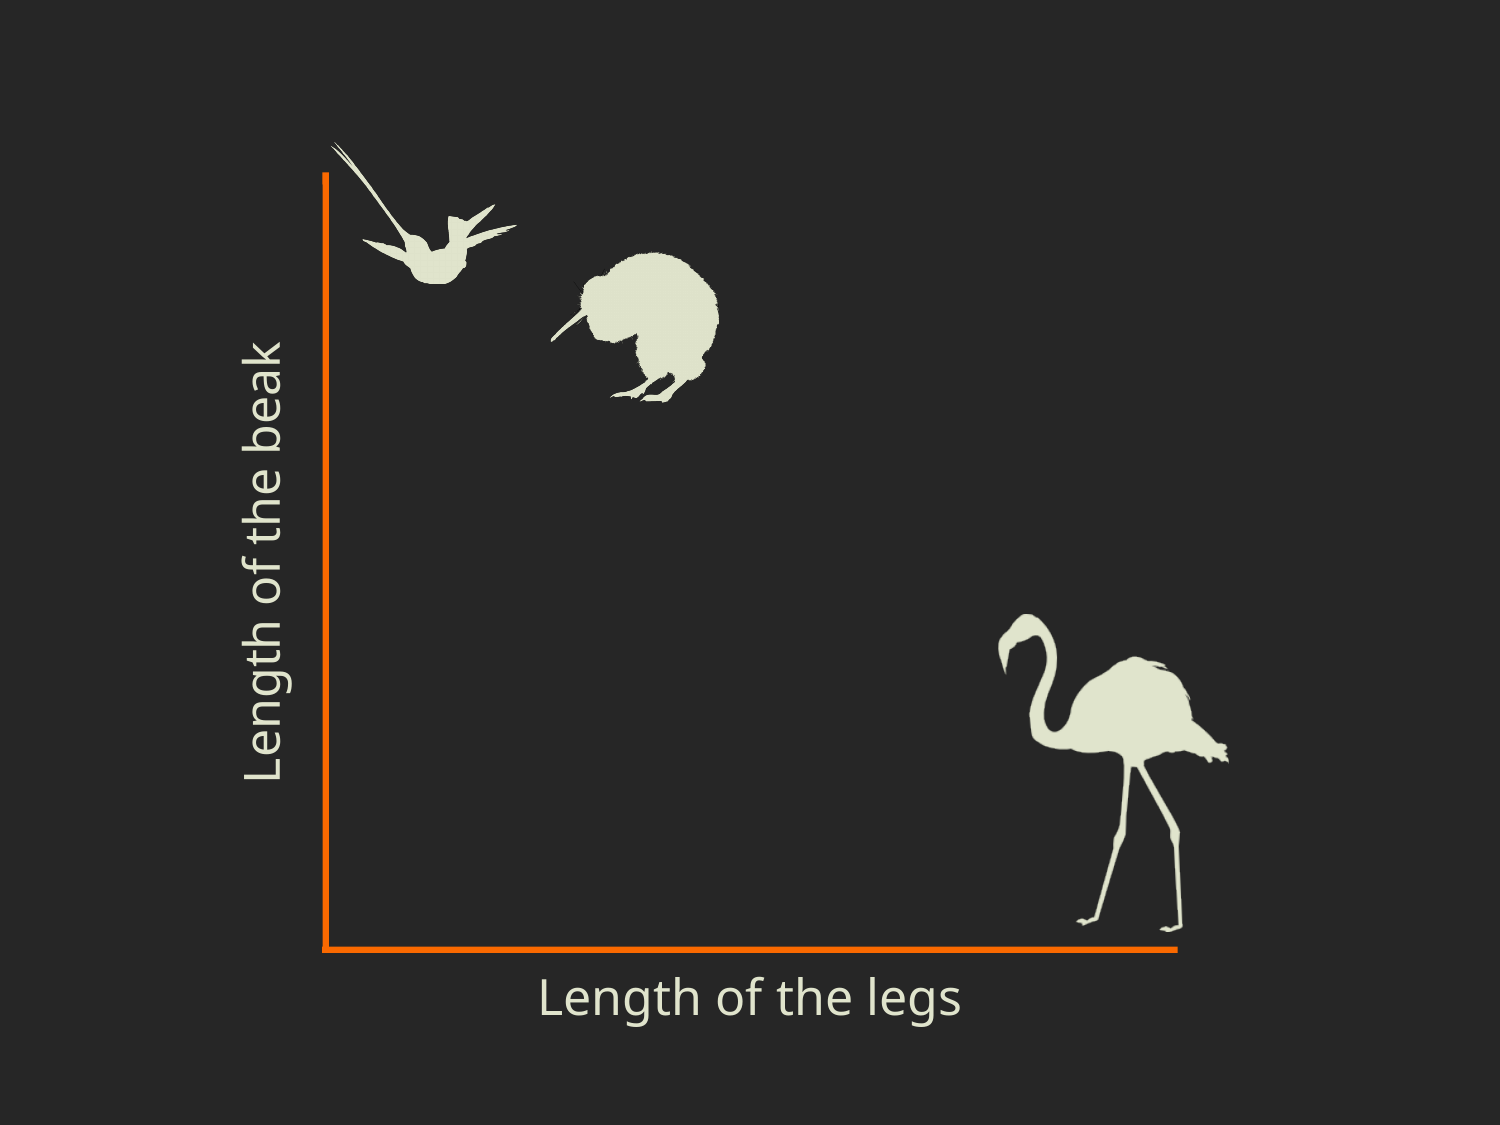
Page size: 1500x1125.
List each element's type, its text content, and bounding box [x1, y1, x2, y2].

picture [998, 614, 1229, 932]
text_box Length of the beak [222, 326, 298, 799]
picture [330, 142, 517, 284]
text_box Length of the legs [522, 958, 978, 1034]
picture [550, 251, 719, 403]
